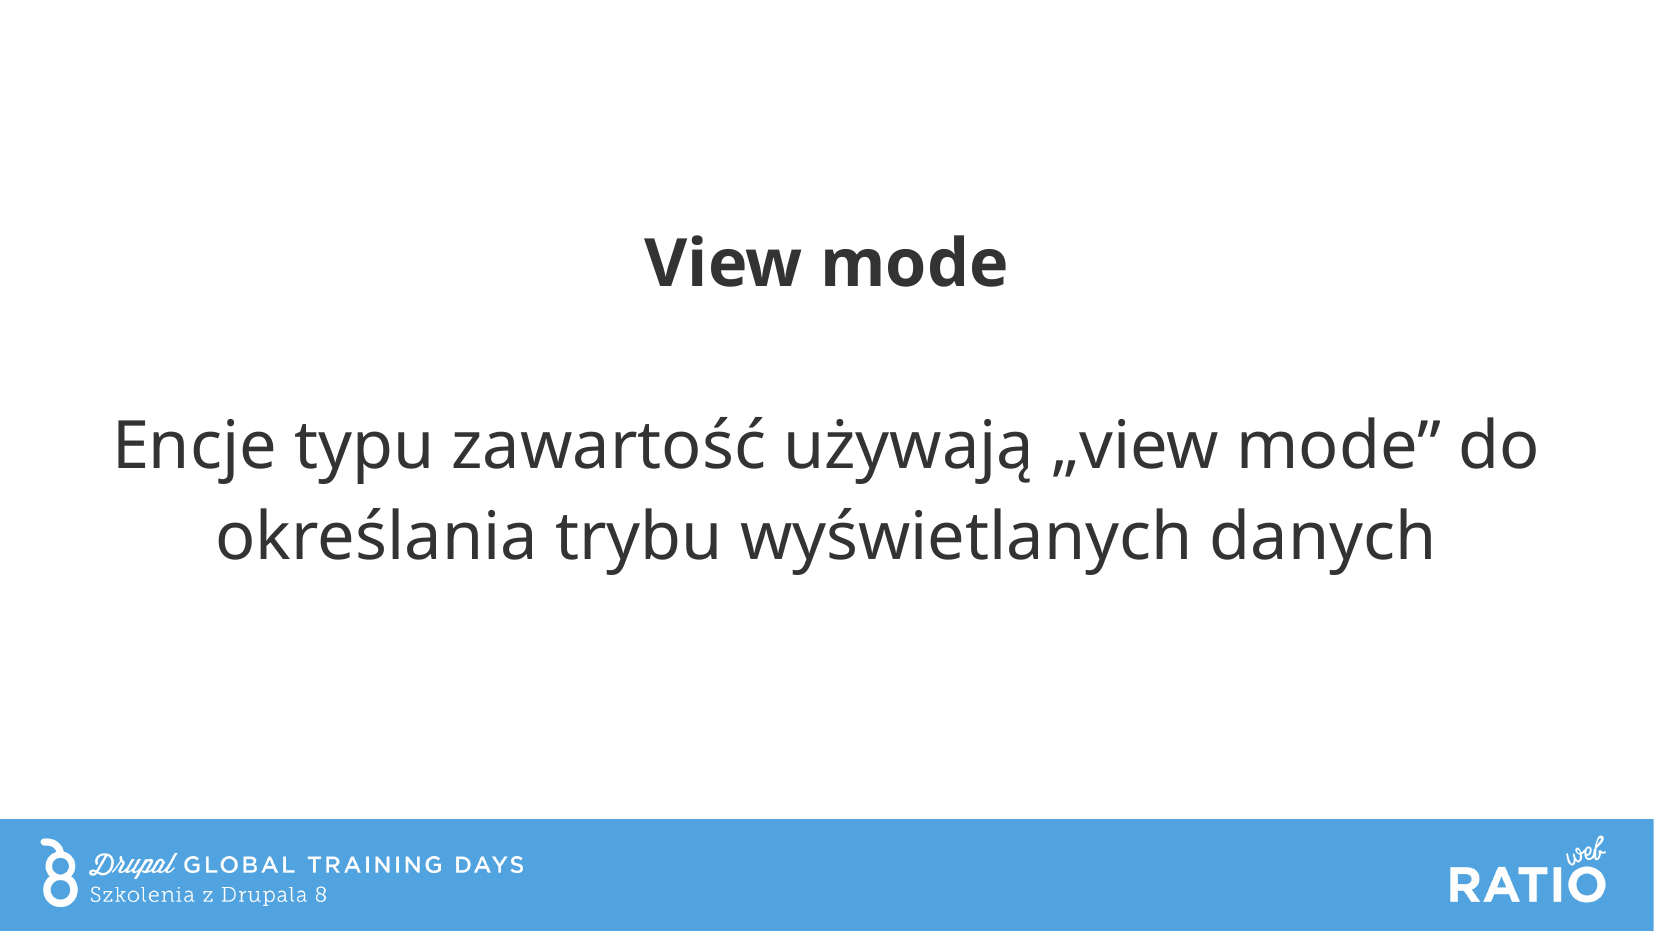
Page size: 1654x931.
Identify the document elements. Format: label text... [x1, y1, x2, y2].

subtitle View mode Encje typu zawartość używają „view mode” do określania trybu wyświetlanych danych [82, 37, 1571, 758]
picture [0, 0, 1654, 931]
